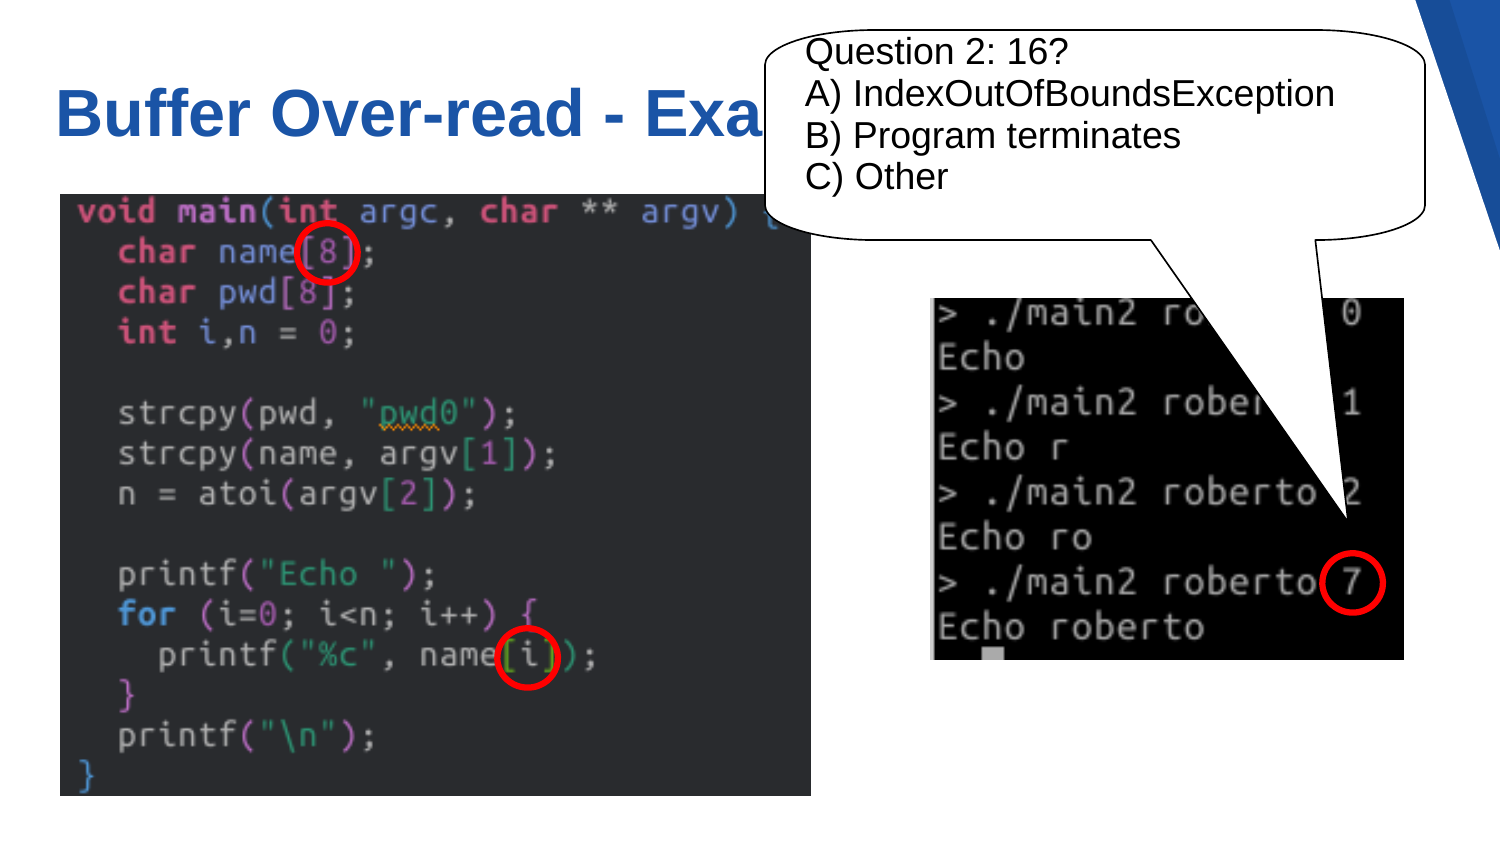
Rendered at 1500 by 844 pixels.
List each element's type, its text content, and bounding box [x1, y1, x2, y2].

picture [60, 194, 811, 796]
picture [930, 298, 1404, 661]
title Buffer Over-read - Example [40, 97, 765, 166]
text_box Question 2: 16? A) IndexOutOfBoundsException B) Program terminates C) Other [765, 30, 1426, 523]
